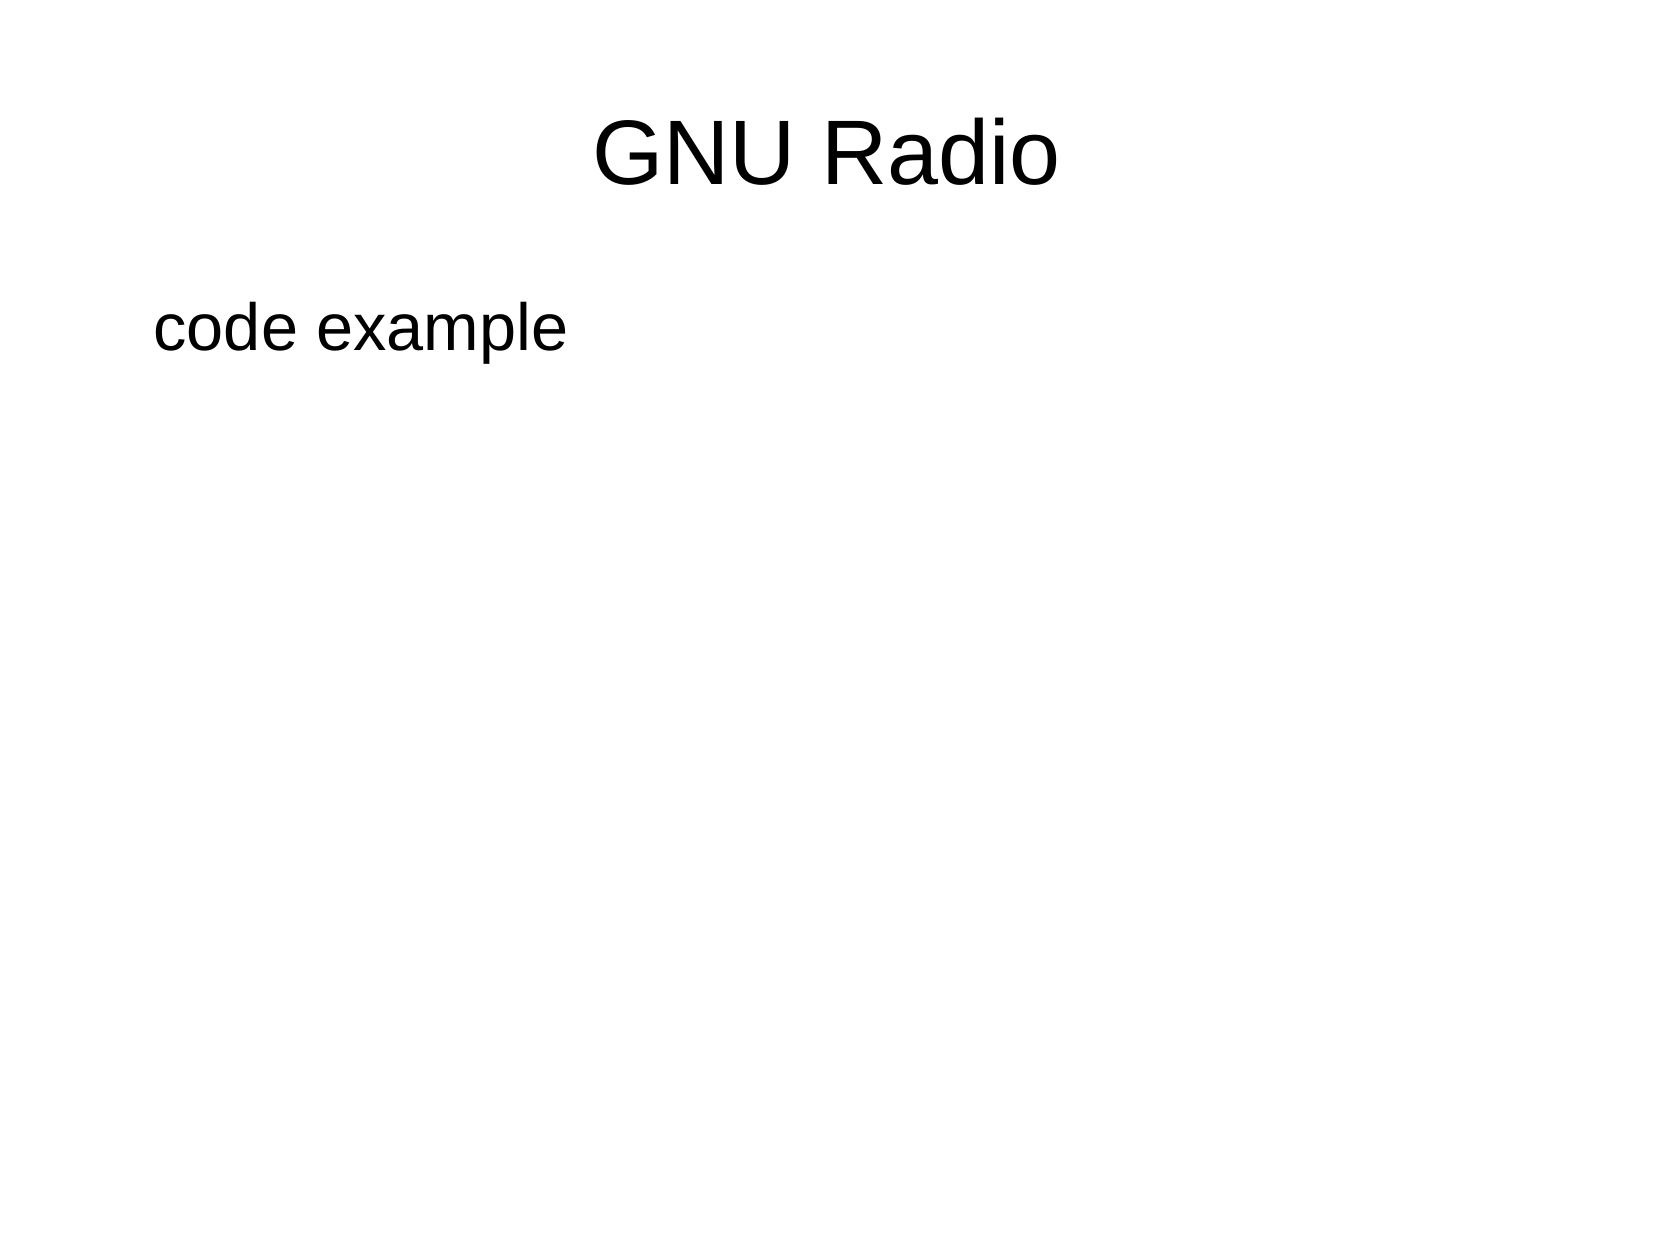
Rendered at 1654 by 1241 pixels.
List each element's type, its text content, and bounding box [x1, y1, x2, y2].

list code example [82, 290, 1571, 1010]
title GNU Radio [82, 49, 1571, 257]
